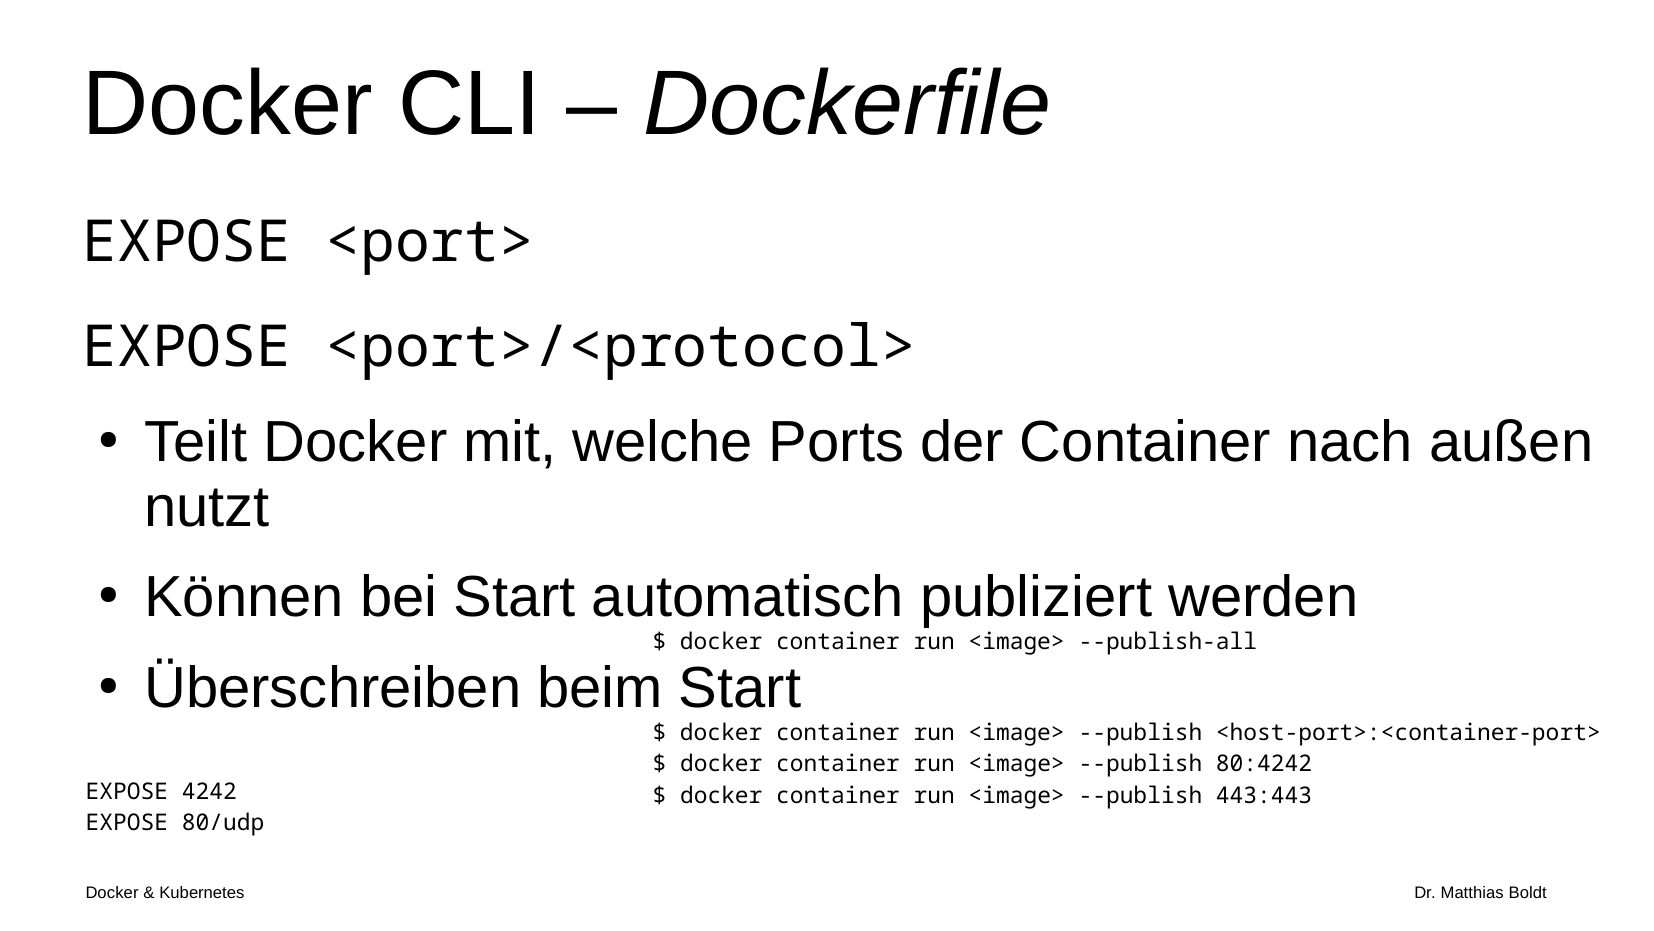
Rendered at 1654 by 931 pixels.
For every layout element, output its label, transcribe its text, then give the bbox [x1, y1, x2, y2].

text_box Docker & Kubernetes Dr. Matthias Boldt [70, 875, 1563, 910]
text_box $ docker container run <image> --publish-all [637, 617, 1595, 686]
text_box EXPOSE 4242 EXPOSE 80/udp [70, 767, 1560, 863]
text_box $ docker container run <image> --publish <host-port>:<container-port> $ docker container run <image> --publish 80:4242 $ docker container run <image> --publish 443:443 [637, 708, 1654, 804]
title Docker CLI – Dockerfile [82, 25, 1571, 181]
list EXPOSE <port> EXPOSE <port>/<protocol> Teilt Docker mit, welche Ports der Container nach außen nutzt Können bei Start automatisch publiziert werden Überschreiben beim Start [82, 199, 1607, 721]
